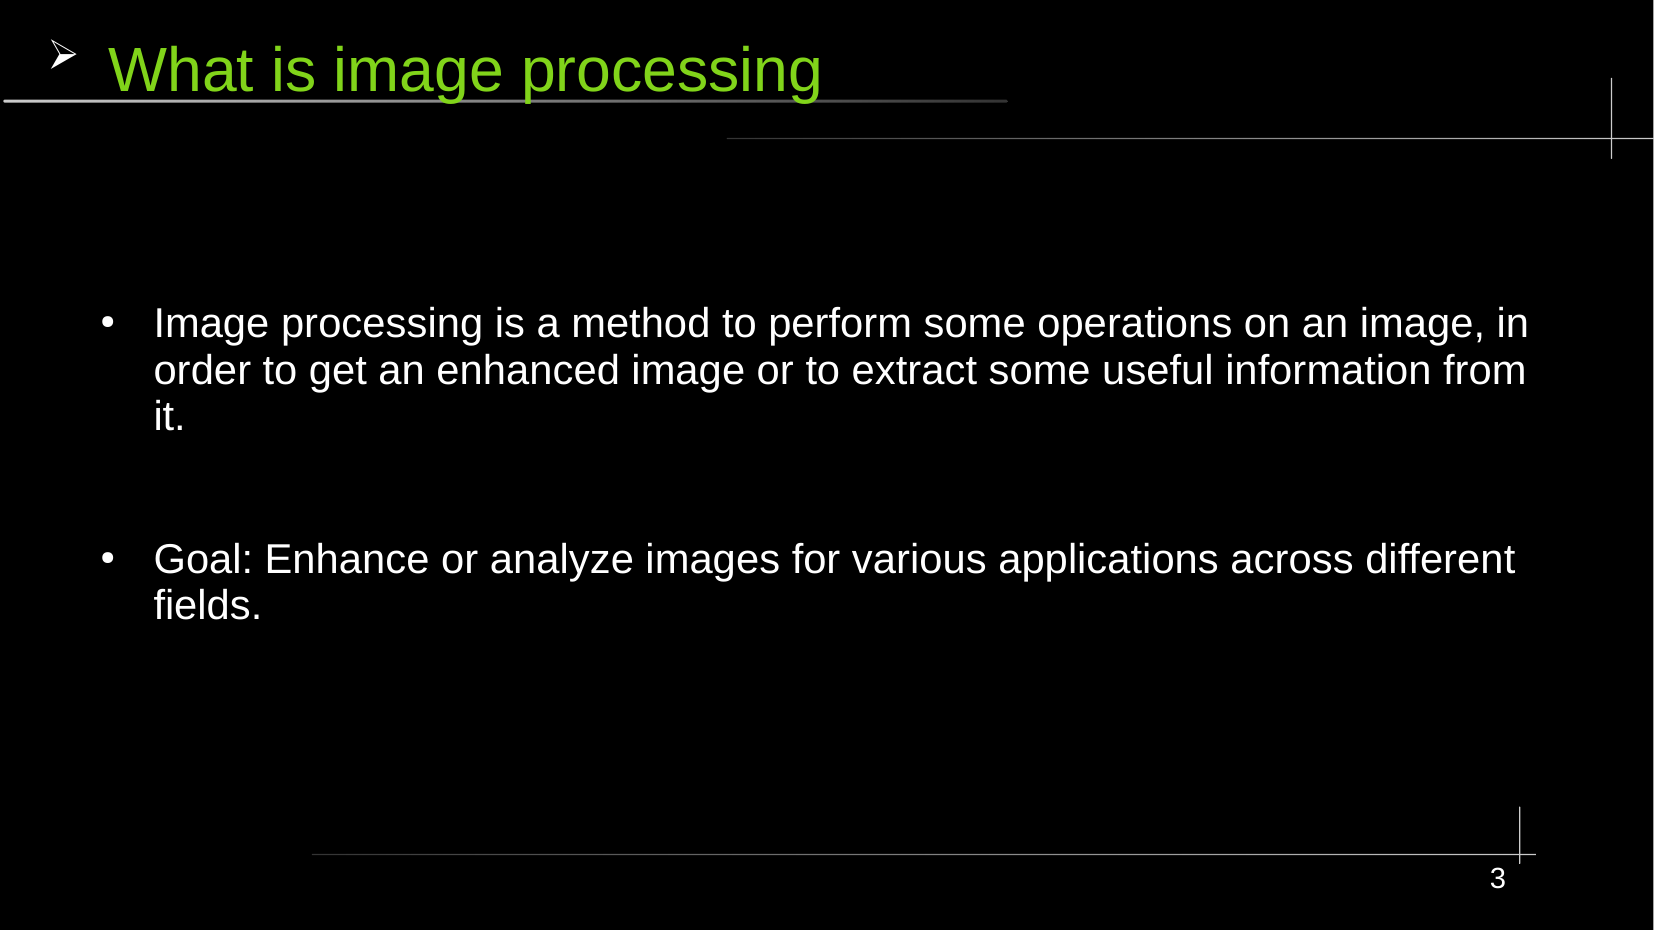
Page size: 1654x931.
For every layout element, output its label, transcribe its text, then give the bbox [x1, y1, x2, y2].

list Image processing is a method to perform some operations on an image, in order to get an enhanced image or to extract some useful information from it. Goal: Enhance or analyze images for various applications across different fields. [82, 300, 1571, 840]
title What is image processing [47, 6, 1613, 113]
